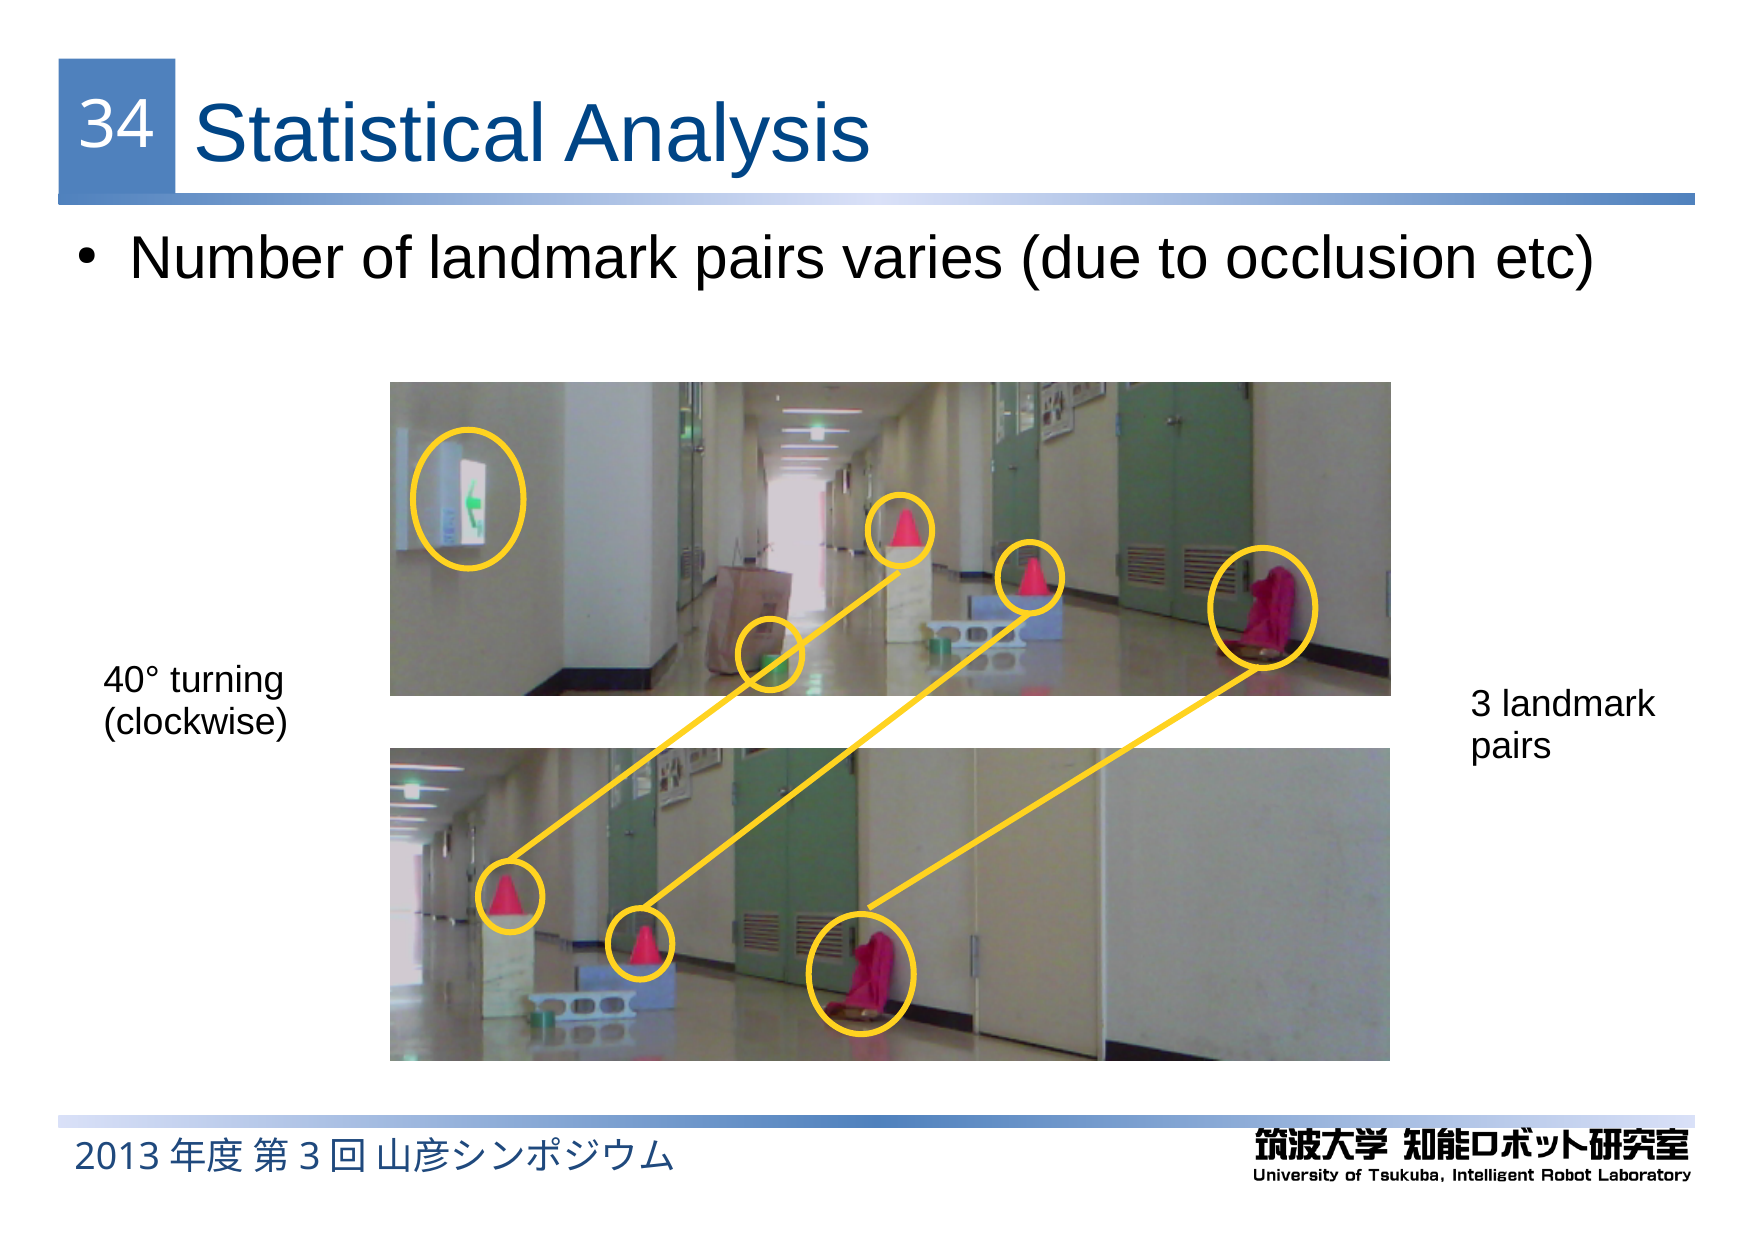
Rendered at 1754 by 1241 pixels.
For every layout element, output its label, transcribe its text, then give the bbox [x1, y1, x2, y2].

picture [482, 864, 539, 929]
picture [756, 651, 799, 687]
text_box 3 landmark pairs [1455, 674, 1681, 774]
picture [390, 382, 1391, 696]
list Number of landmark pairs varies (due to occlusion etc) [58, 223, 1696, 314]
text_box 40° turning (clockwise) [88, 651, 329, 751]
picture [1214, 551, 1312, 664]
picture [390, 748, 1390, 1061]
picture [1252, 1127, 1691, 1182]
picture [1001, 546, 1059, 610]
picture [741, 622, 797, 677]
picture [611, 912, 669, 976]
picture [871, 498, 929, 563]
picture [812, 918, 910, 1031]
title Statistical Analysis [193, 61, 1651, 205]
